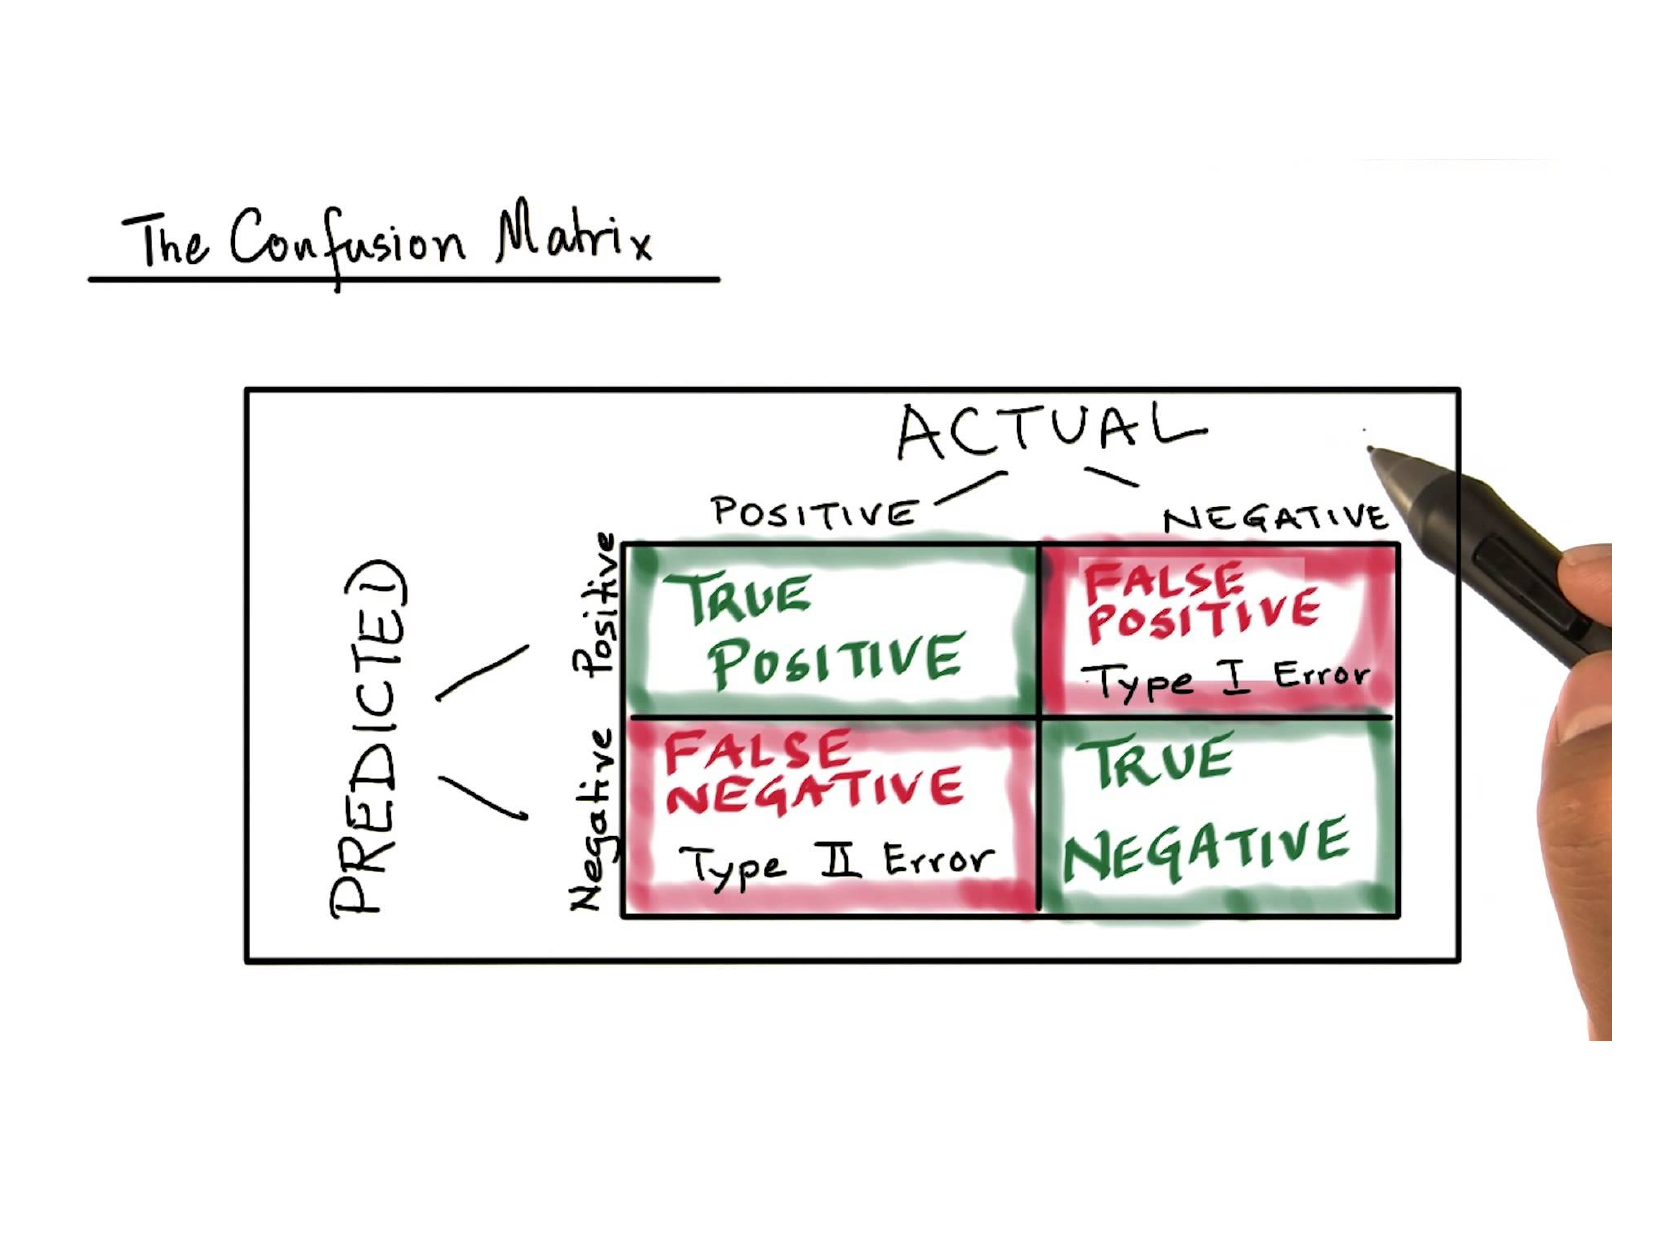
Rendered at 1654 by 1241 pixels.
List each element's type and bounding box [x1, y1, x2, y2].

picture [45, 159, 1612, 1041]
